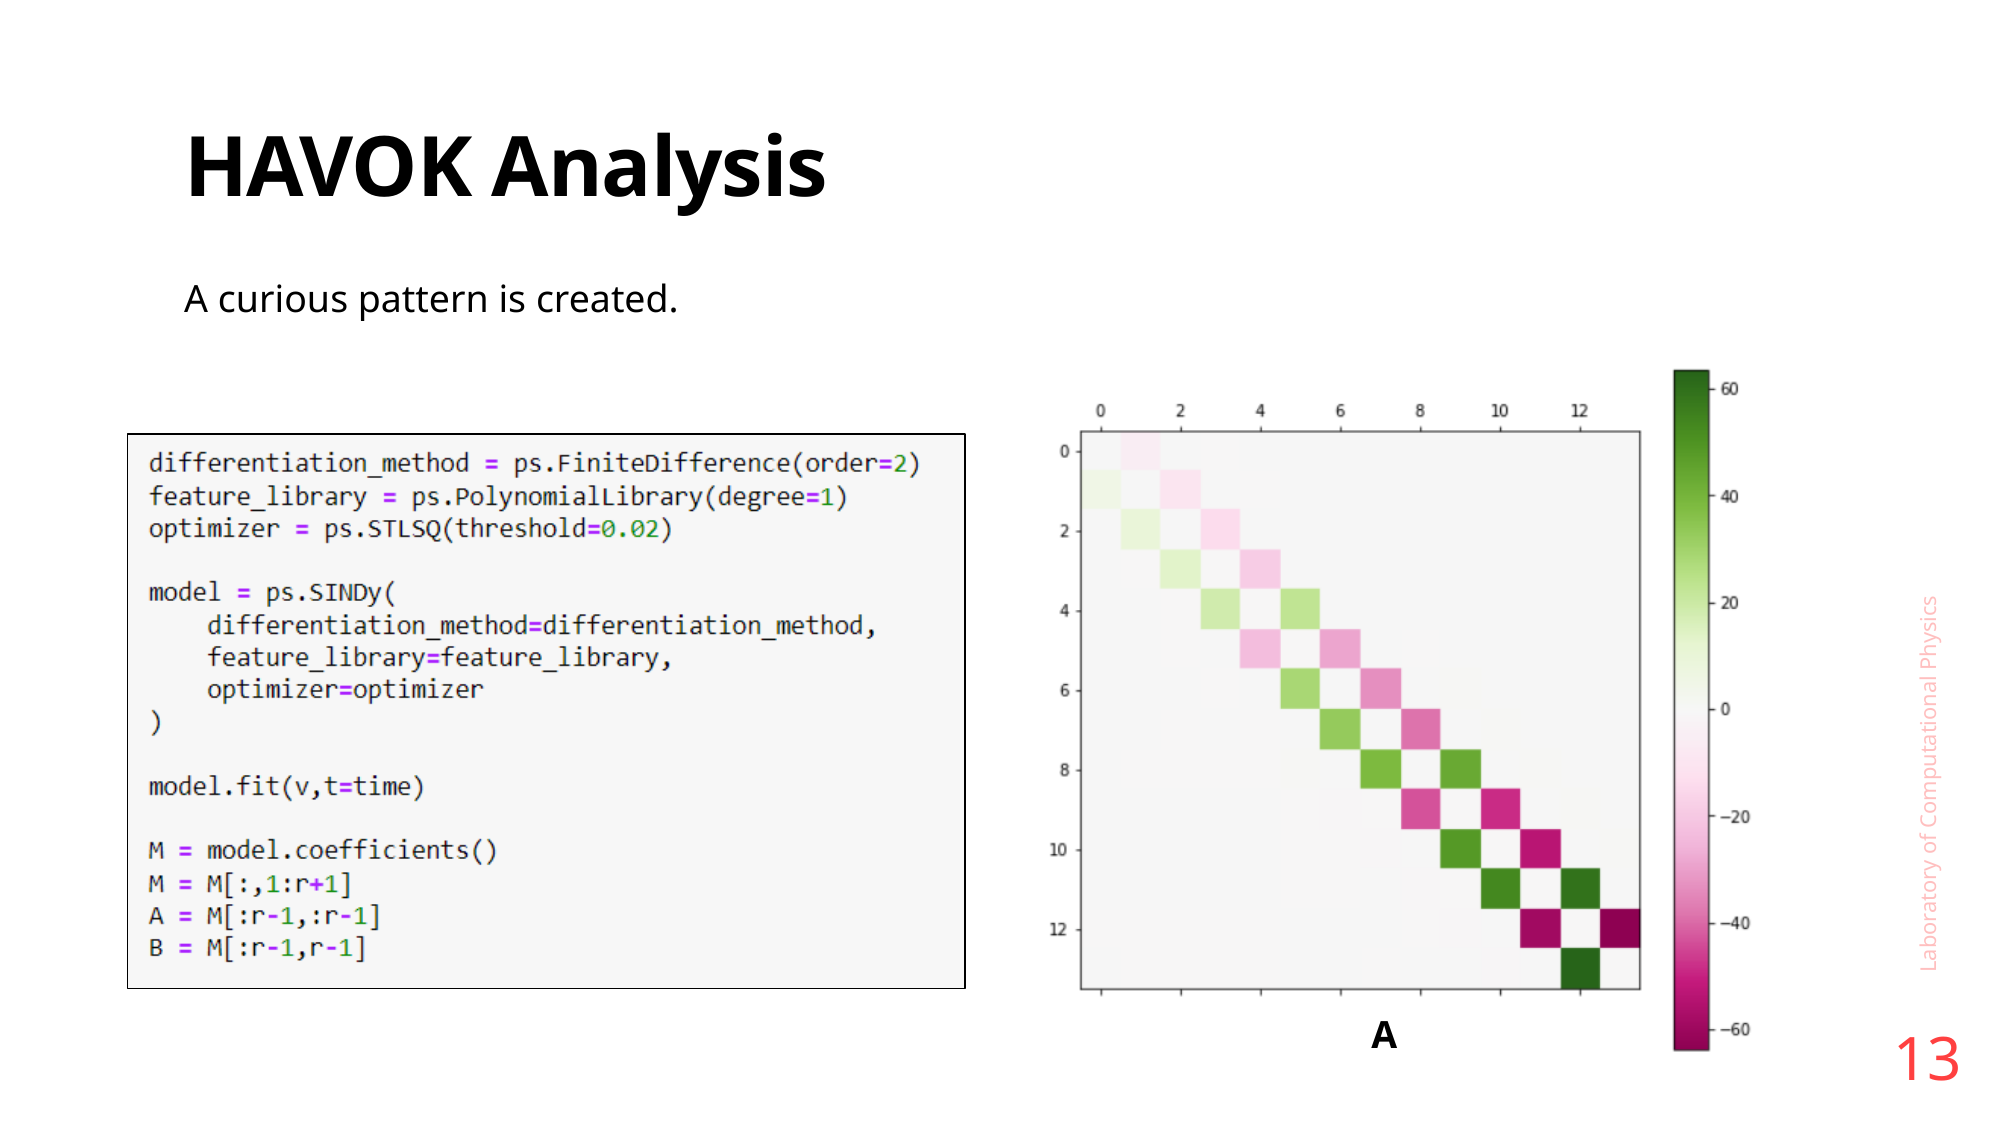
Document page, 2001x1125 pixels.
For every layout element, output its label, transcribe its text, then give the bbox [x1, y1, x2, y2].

picture [128, 434, 965, 988]
text_box A curious pattern is created. [169, 267, 1162, 329]
slide_number 12 [1852, 1012, 2000, 1110]
title HAVOK Analysis [169, 74, 1760, 222]
footer Laboratory of Computational Physics [1897, 400, 1958, 988]
text_box A [1356, 1003, 1416, 1065]
picture [1003, 344, 1768, 1078]
